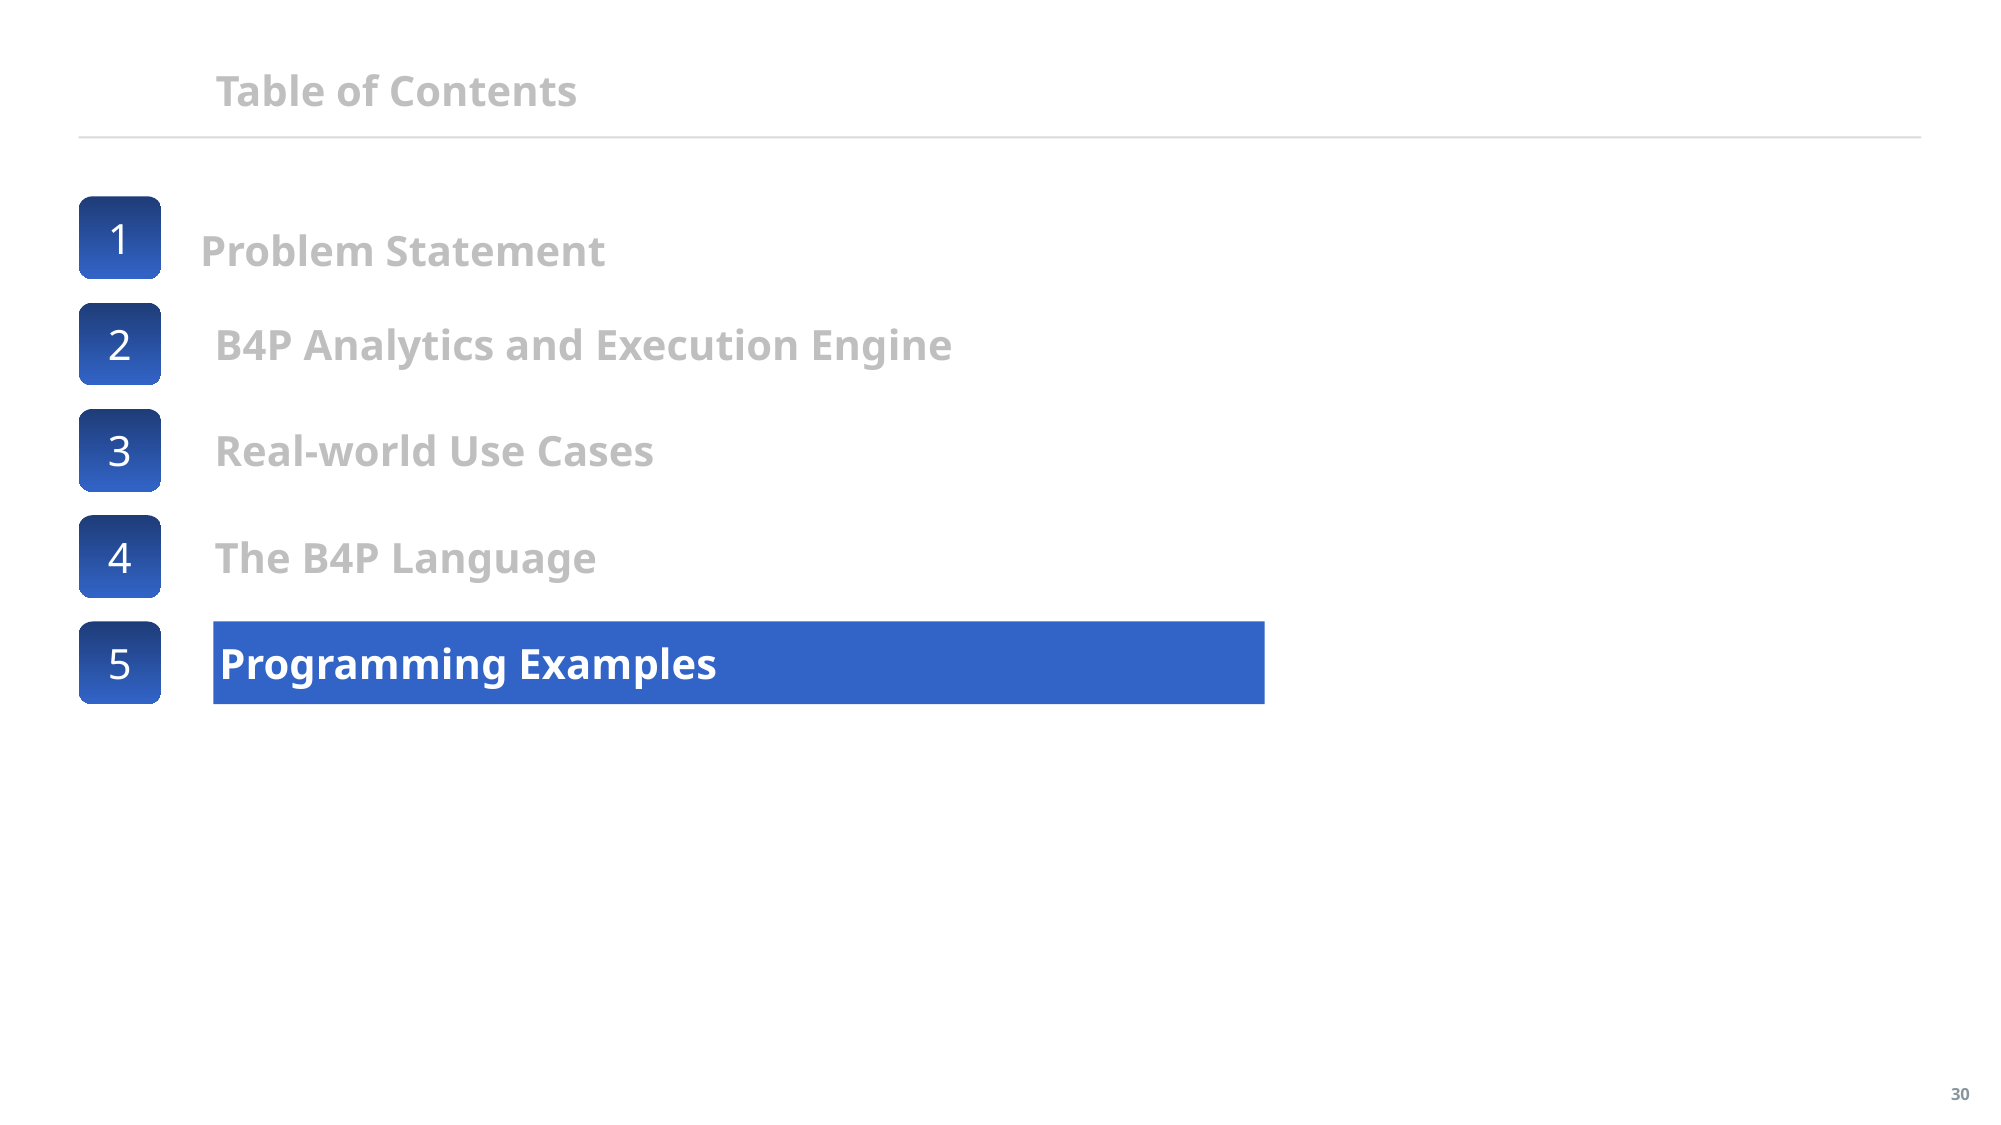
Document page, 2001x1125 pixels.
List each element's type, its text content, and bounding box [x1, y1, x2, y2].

text_box 5 [78, 621, 162, 705]
text_box Table of Contents [209, 48, 1261, 132]
text_box 1 [78, 196, 162, 279]
text_box B4P Analytics and Execution Engine [208, 302, 1260, 386]
text_box Real-world Use Cases [208, 408, 1248, 492]
text_box 3 [78, 408, 162, 492]
text_box 2 [78, 302, 162, 386]
text_box Problem Statement [194, 208, 1246, 292]
text_box 4 [78, 515, 162, 598]
text_box The B4P Language [208, 515, 1260, 598]
text_box Programming Examples [213, 621, 1265, 705]
